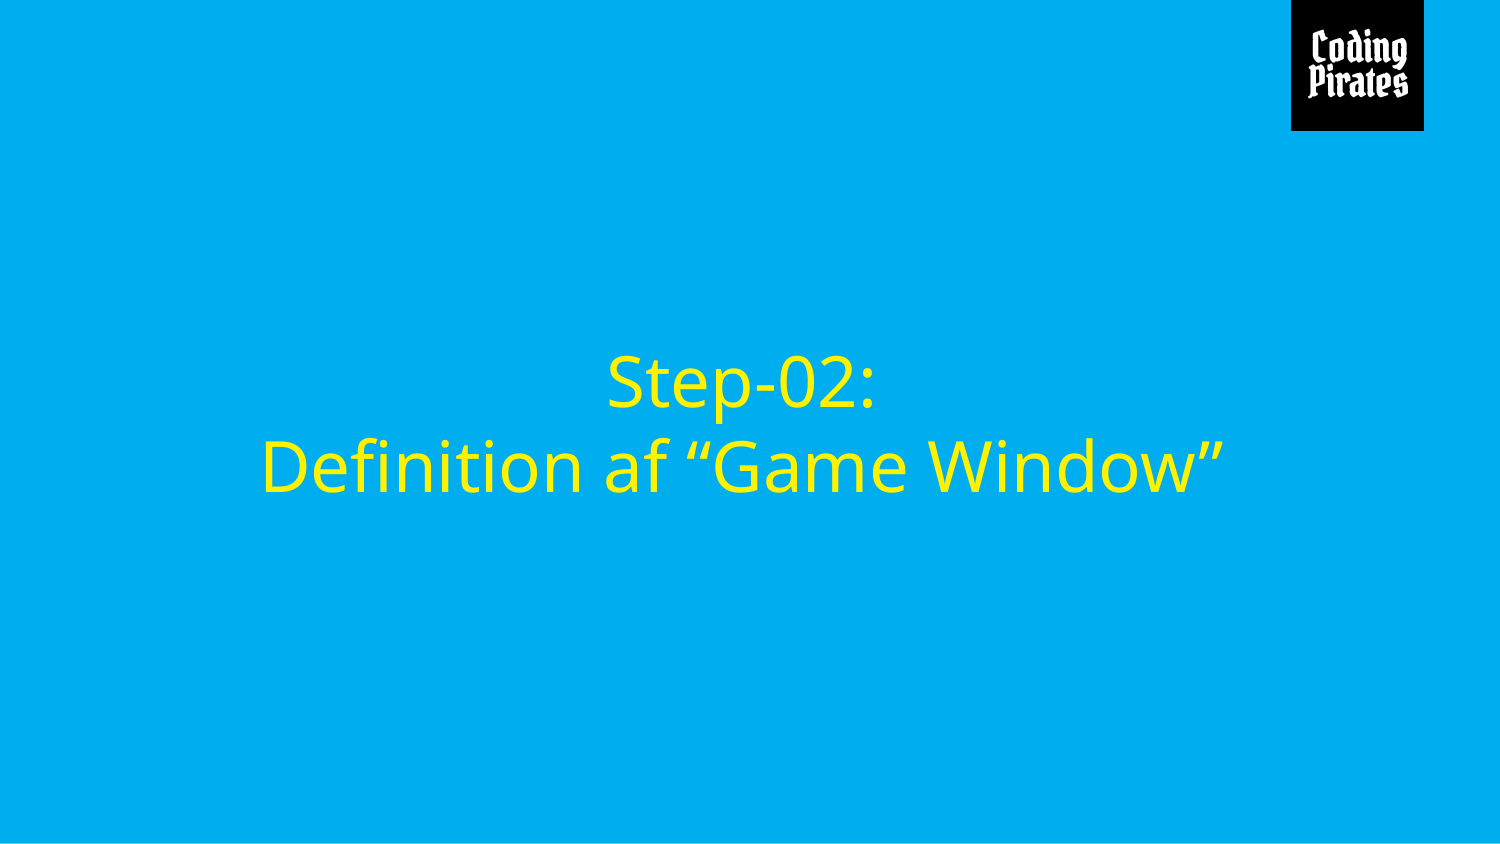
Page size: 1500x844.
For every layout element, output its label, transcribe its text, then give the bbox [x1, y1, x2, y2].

picture [1292, 0, 1423, 130]
title Step-02: Definition af “Game Window” [12, 352, 1472, 491]
